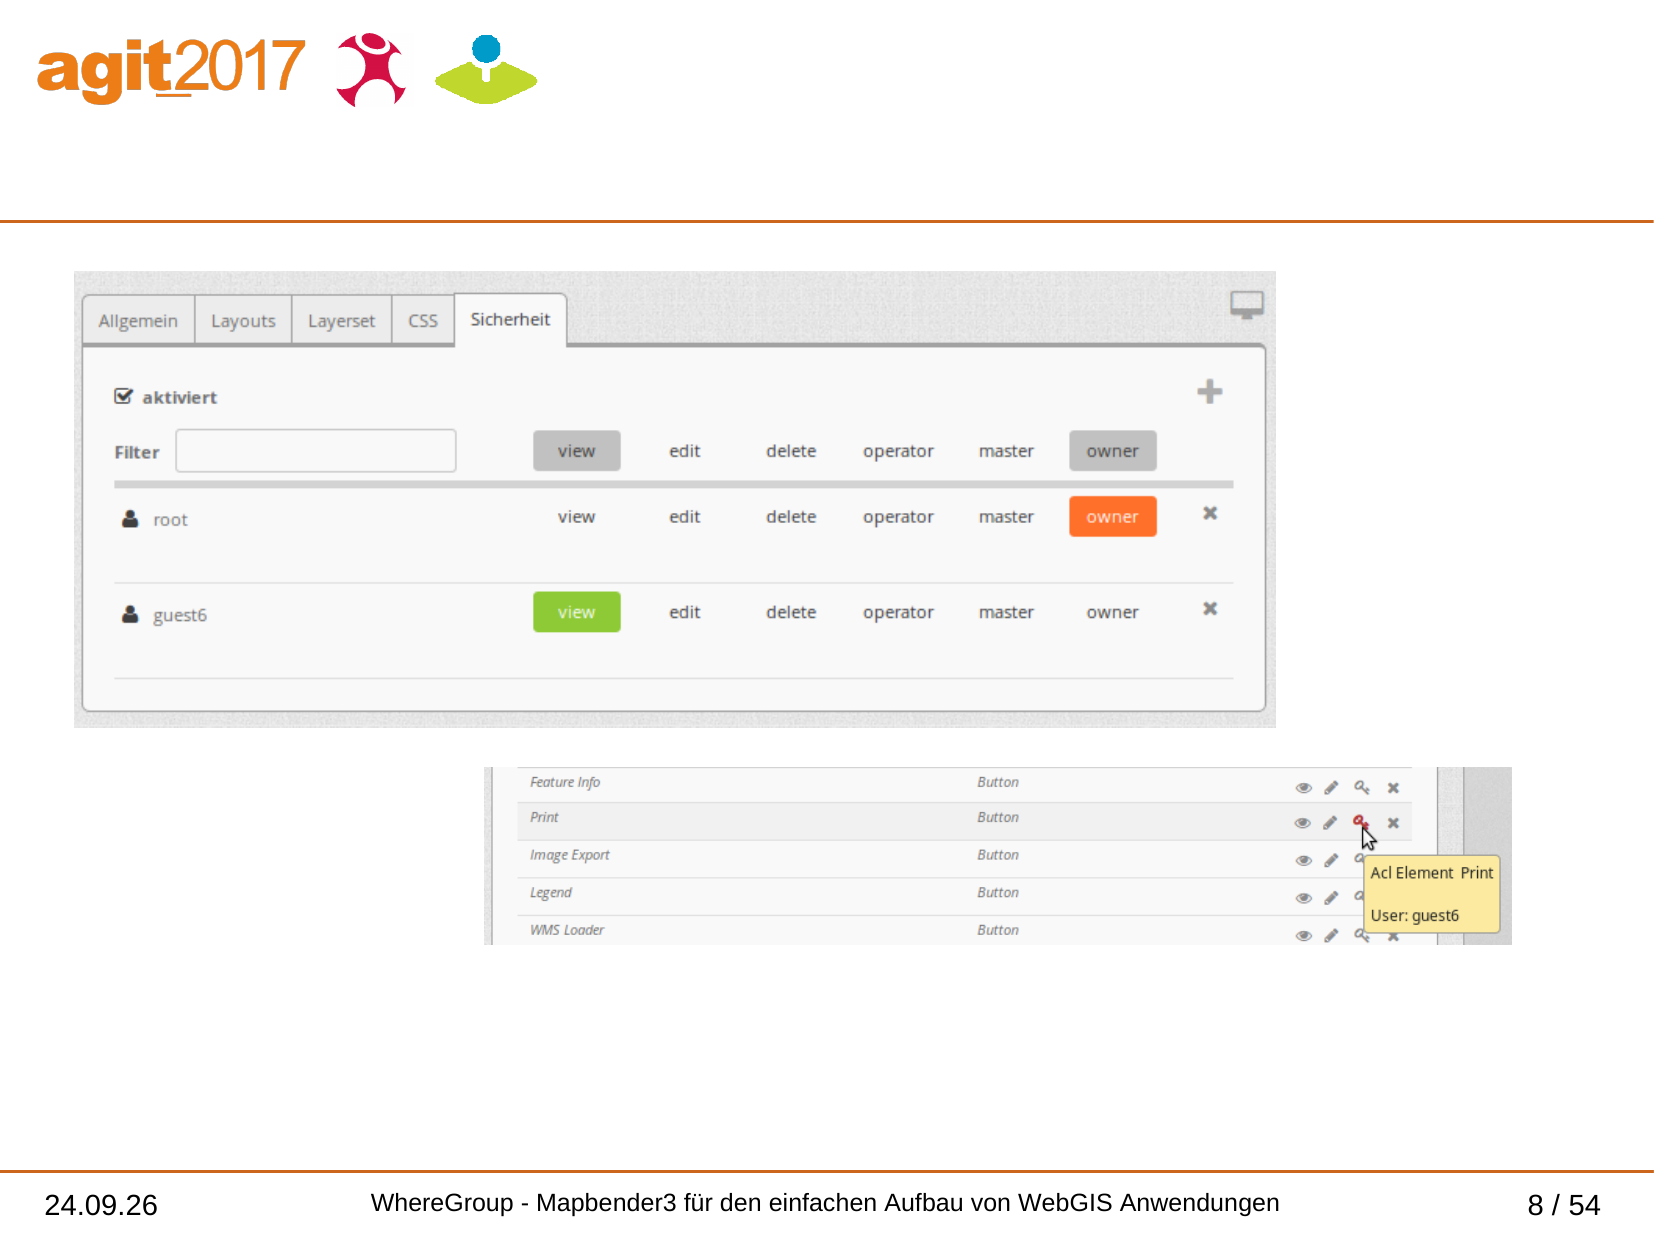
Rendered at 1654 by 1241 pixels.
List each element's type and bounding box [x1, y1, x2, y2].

picture [484, 767, 1512, 945]
picture [435, 35, 538, 104]
picture [35, 23, 308, 107]
picture [74, 271, 1276, 728]
